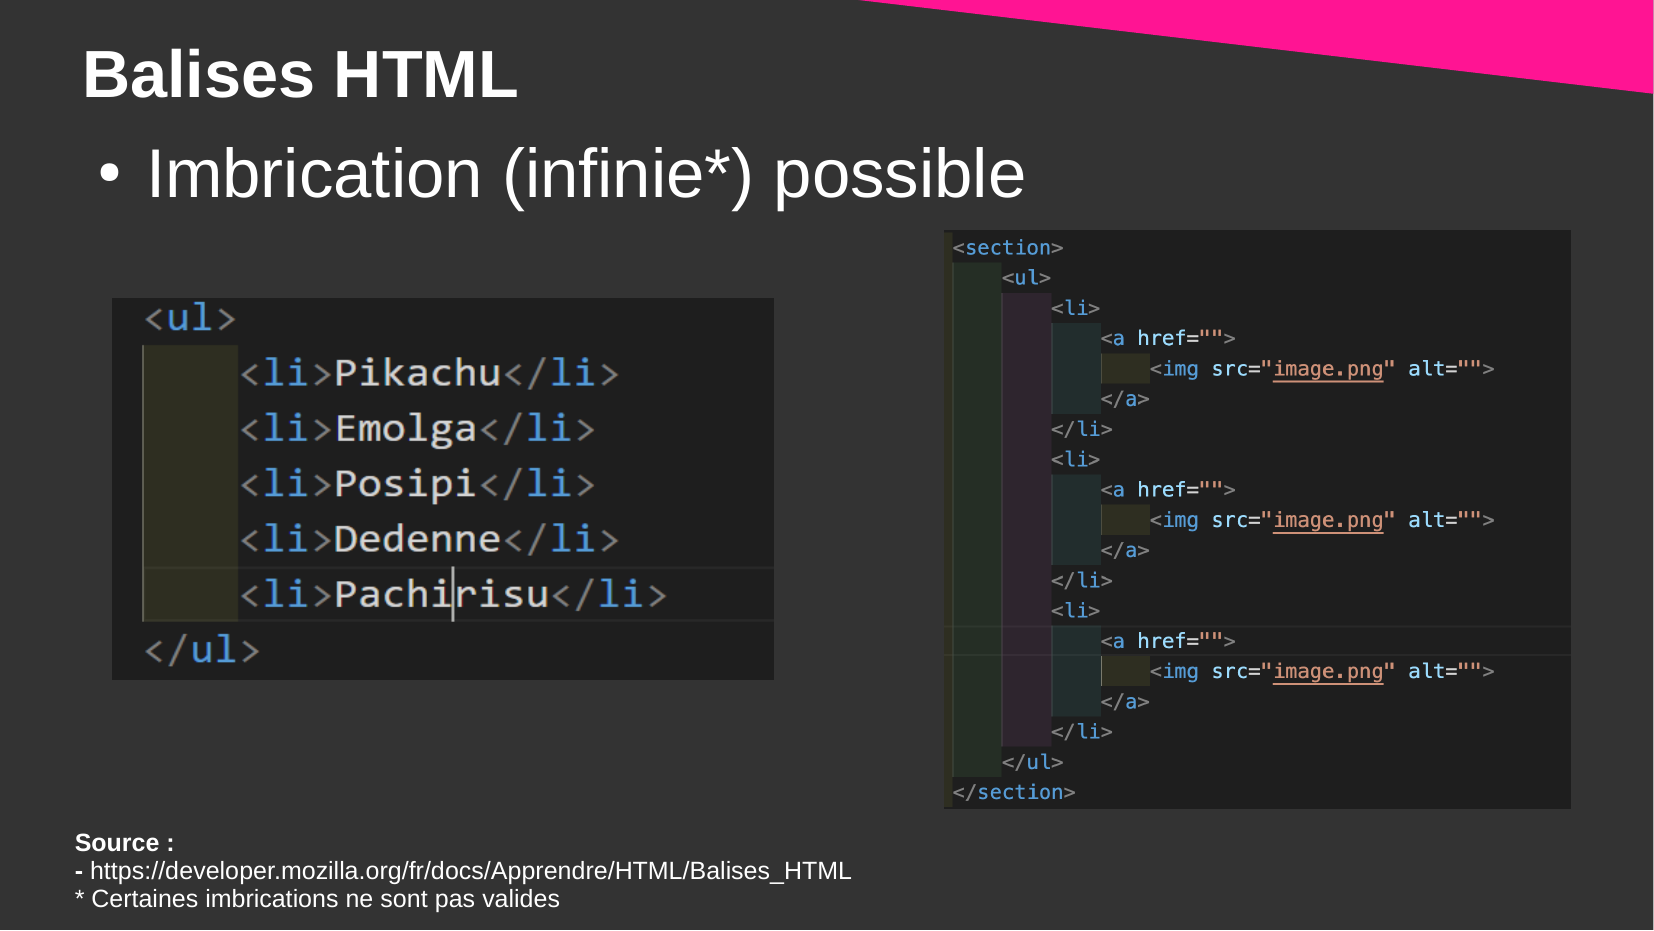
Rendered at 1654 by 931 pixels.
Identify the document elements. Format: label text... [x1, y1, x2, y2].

text_box [858, 0, 1654, 94]
picture [112, 298, 774, 680]
title Balises HTML [82, 37, 1571, 114]
text_box Source : - https://developer.mozilla.org/fr/docs/Apprendre/HTML/Balises_HTML * Certaines imbrications ne sont pas valides [59, 821, 1546, 920]
list Imbrication (infinie*) possible [80, 135, 1217, 213]
picture [944, 230, 1571, 810]
